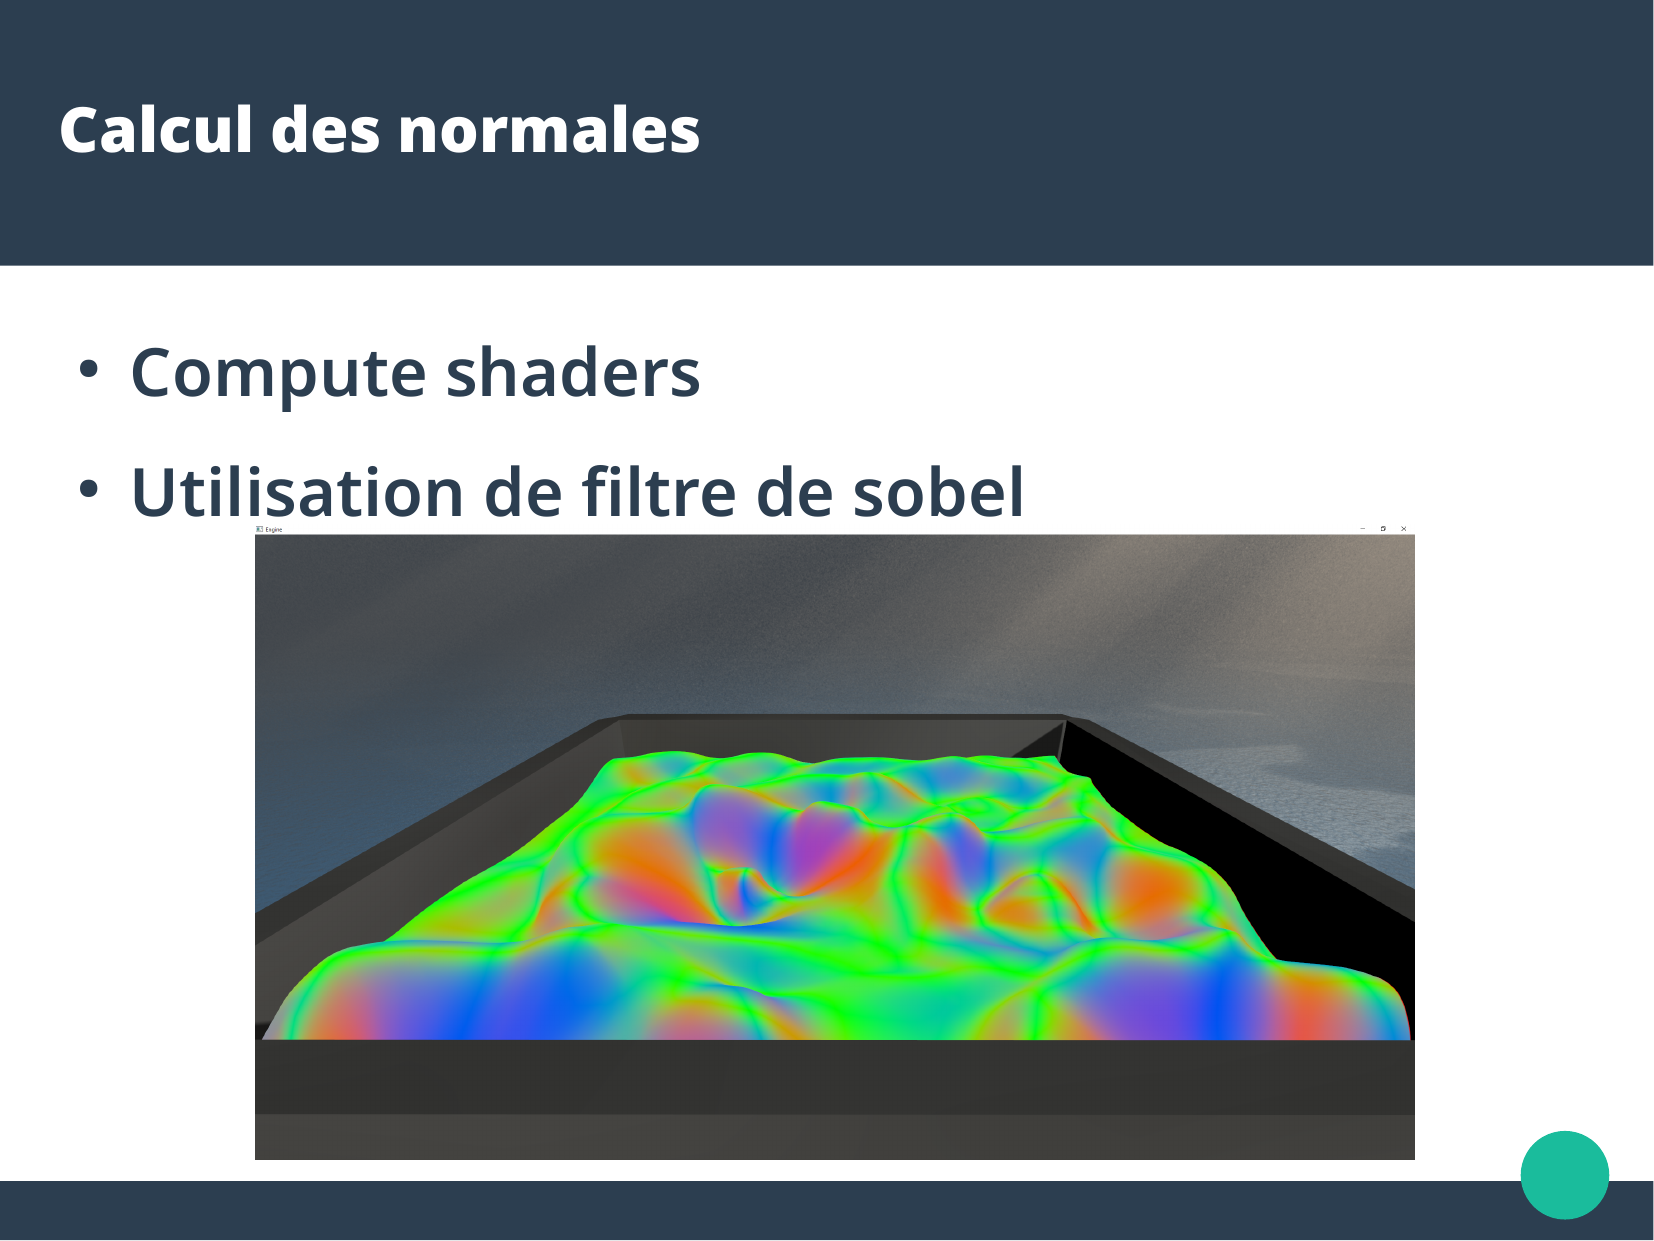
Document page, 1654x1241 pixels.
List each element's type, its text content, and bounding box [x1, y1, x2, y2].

picture [255, 524, 1415, 1160]
title Calcul des normales [59, 49, 1595, 207]
list Compute shaders Utilisation de filtre de sobel [59, 324, 1595, 1152]
